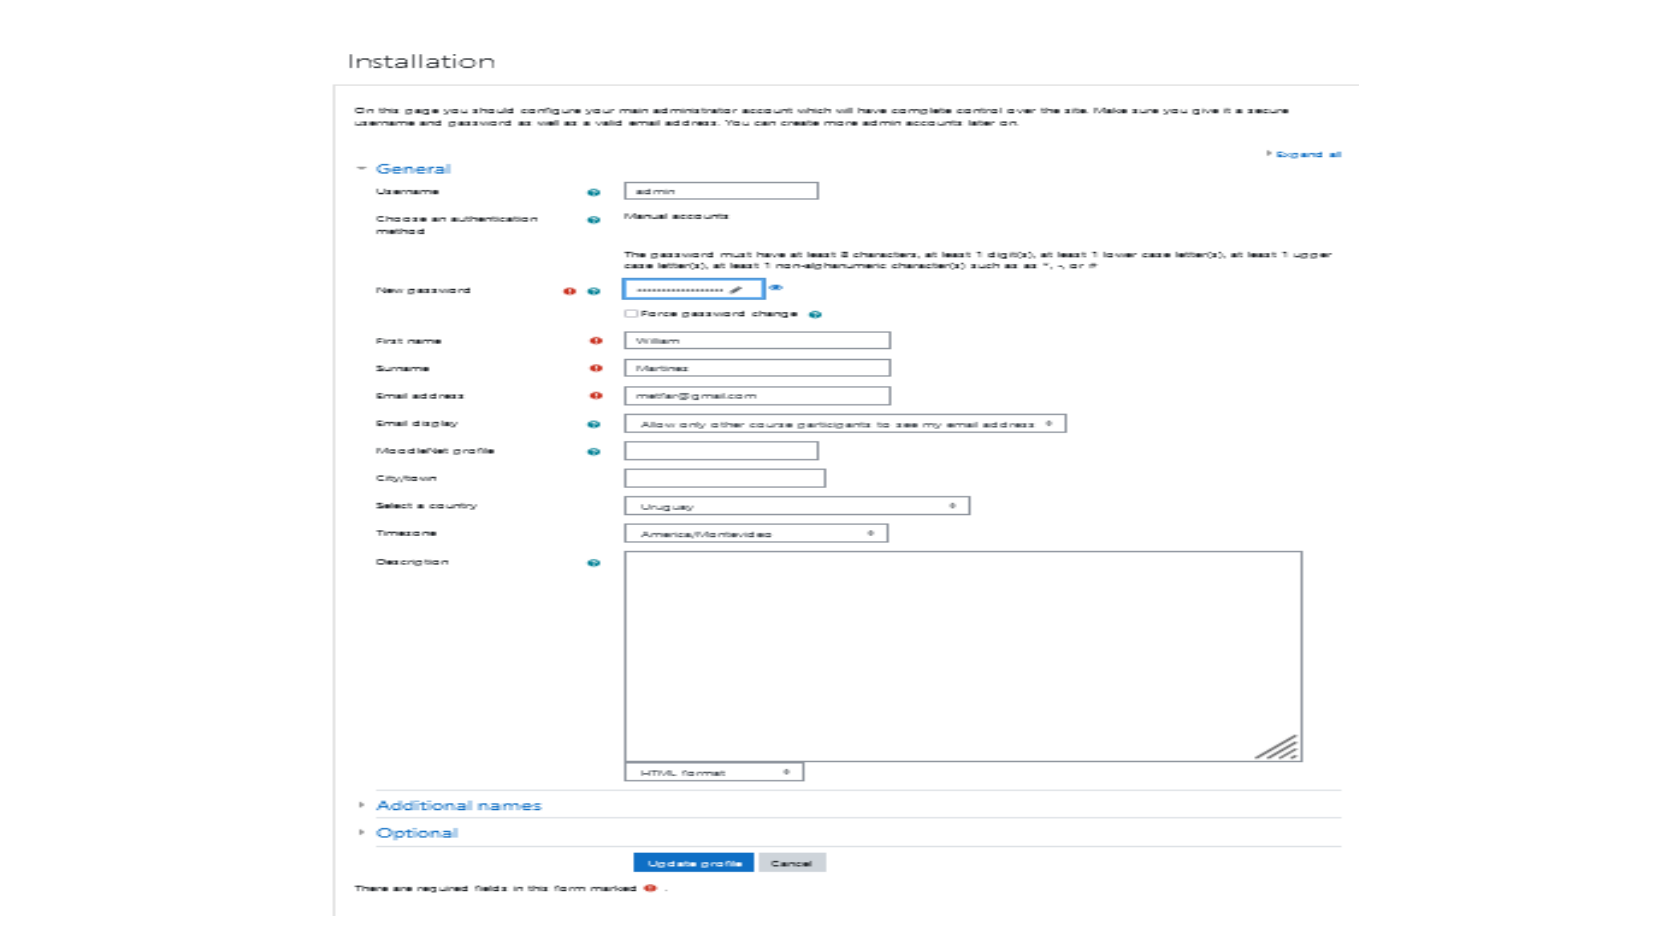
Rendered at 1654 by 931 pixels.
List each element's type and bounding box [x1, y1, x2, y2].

picture [295, 27, 1359, 917]
